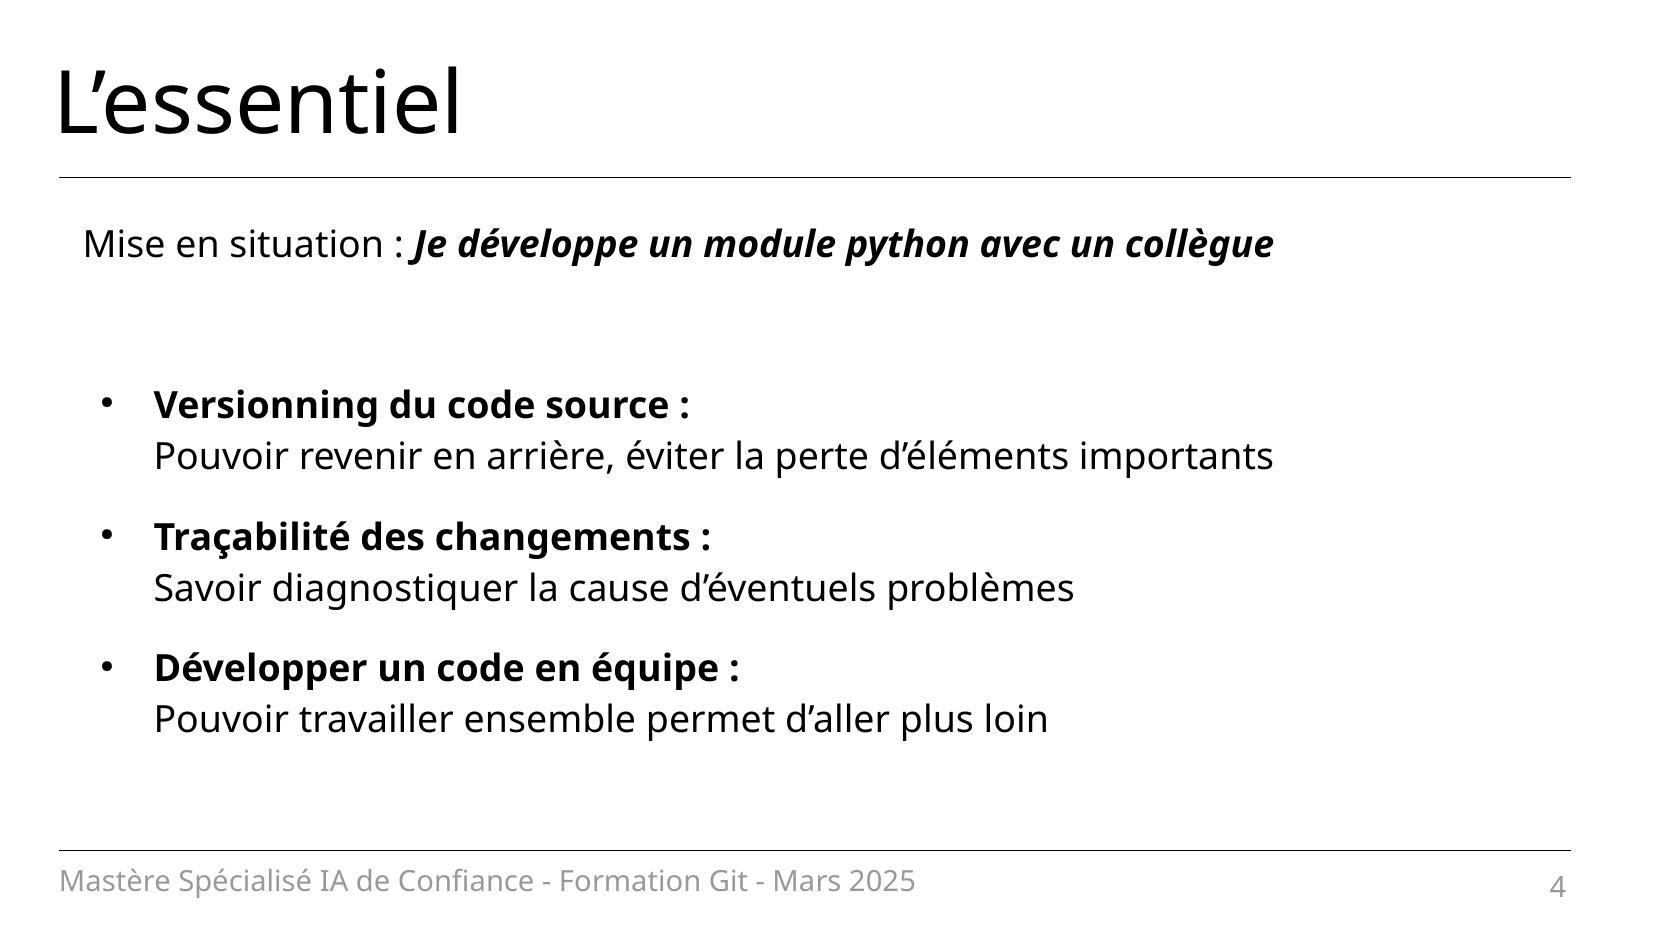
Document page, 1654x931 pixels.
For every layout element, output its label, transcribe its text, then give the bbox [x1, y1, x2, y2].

title L’essentiel [53, 21, 1542, 178]
list Mise en situation : Je développe un module python avec un collègue Versionning du code source : Pouvoir revenir en arrière, éviter la perte d’éléments importants Traçabilité des changements : Savoir diagnostiquer la cause d’éventuels problèmes Développer un code en équipe : Pouvoir travailler ensemble permet d’aller plus loin [82, 217, 1571, 758]
